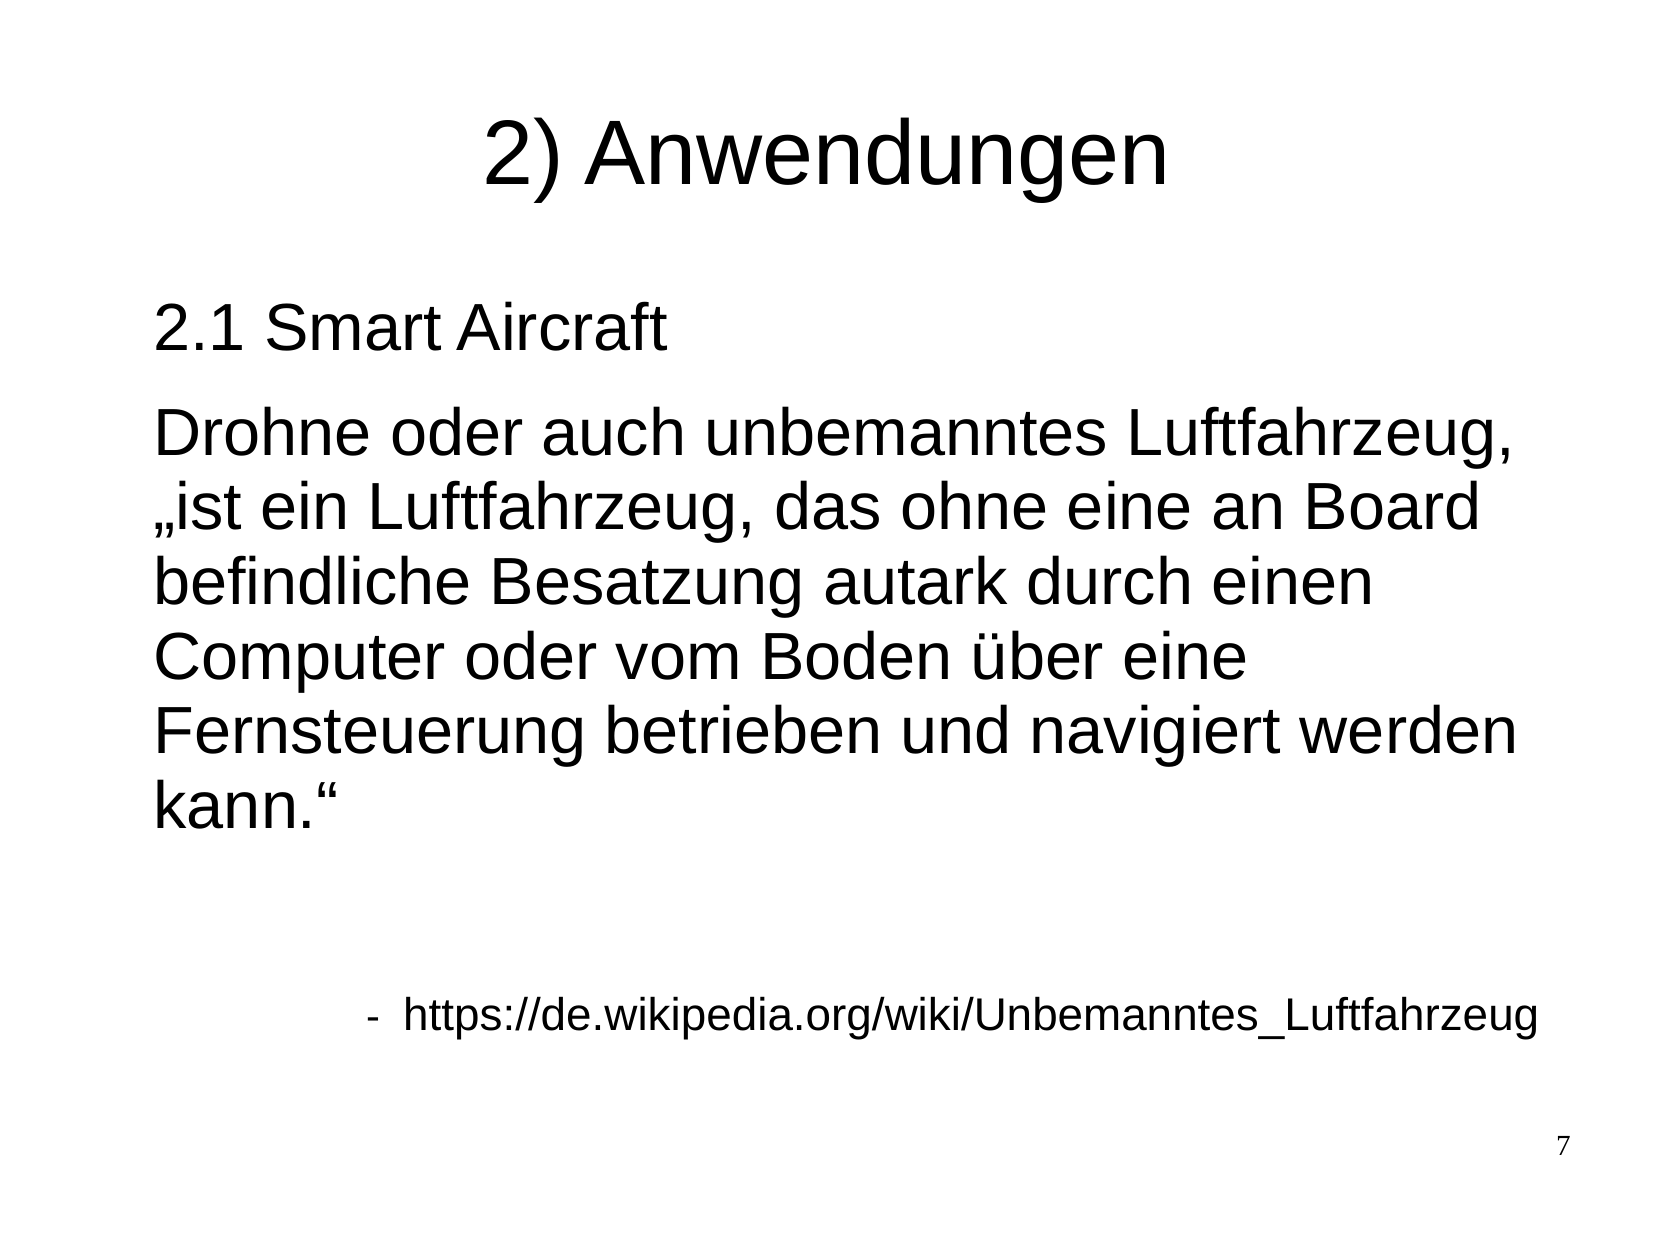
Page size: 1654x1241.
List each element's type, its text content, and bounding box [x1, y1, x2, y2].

list 2.1 Smart Aircraft Drohne oder auch unbemanntes Luftfahrzeug, „ist ein Luftfahrzeug, das ohne eine an Board befindliche Besatzung autark durch einen Computer oder vom Boden über eine Fernsteuerung betrieben und navigiert werden kann.“ - https://de.wikipedia.org/wiki/Unbemanntes_Luftfahrzeug [82, 290, 1571, 1128]
title 2) Anwendungen [82, 49, 1571, 257]
